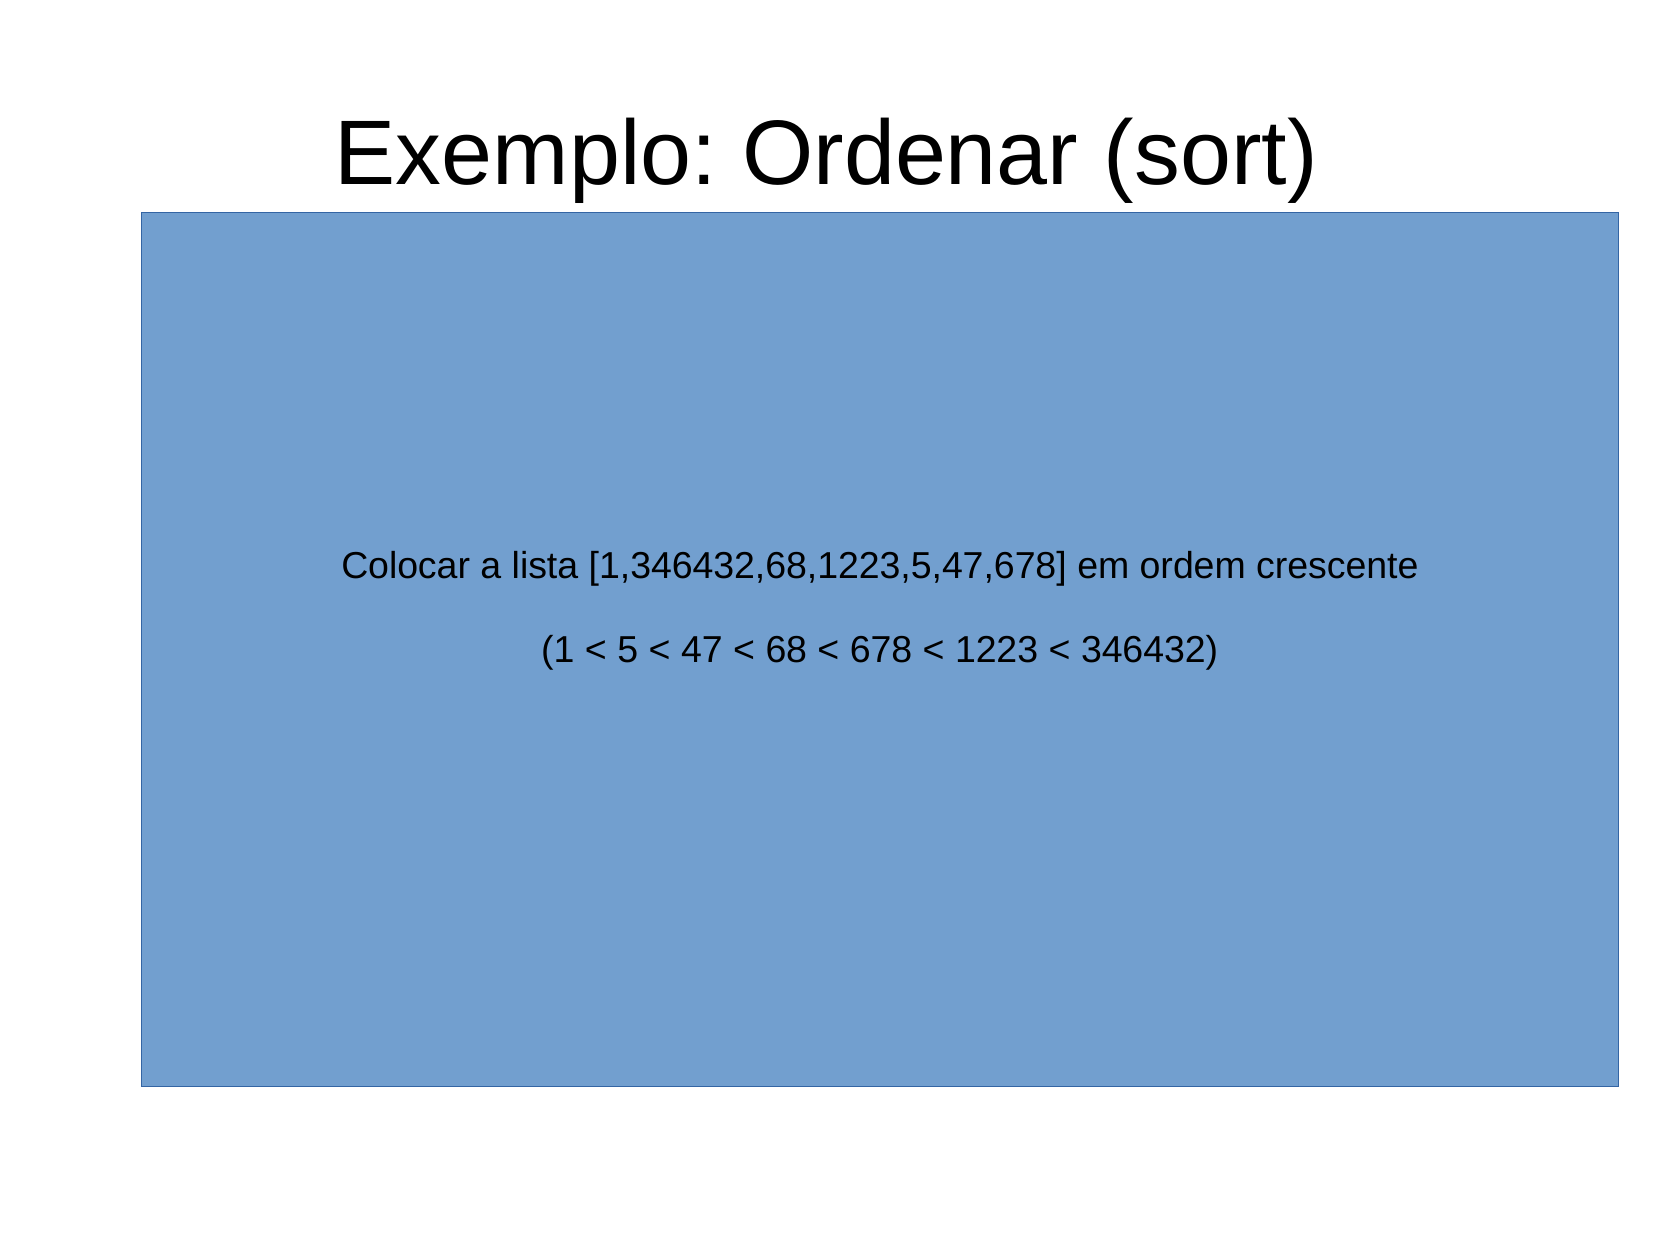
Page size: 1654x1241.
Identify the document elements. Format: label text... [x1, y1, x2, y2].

text_box Colocar a lista [1,346432,68,1223,5,47,678] em ordem crescente (1 < 5 < 47 < 68 < 678 < 1223 < 346432) [141, 212, 1619, 1087]
title Exemplo: Ordenar (sort) [82, 49, 1571, 257]
